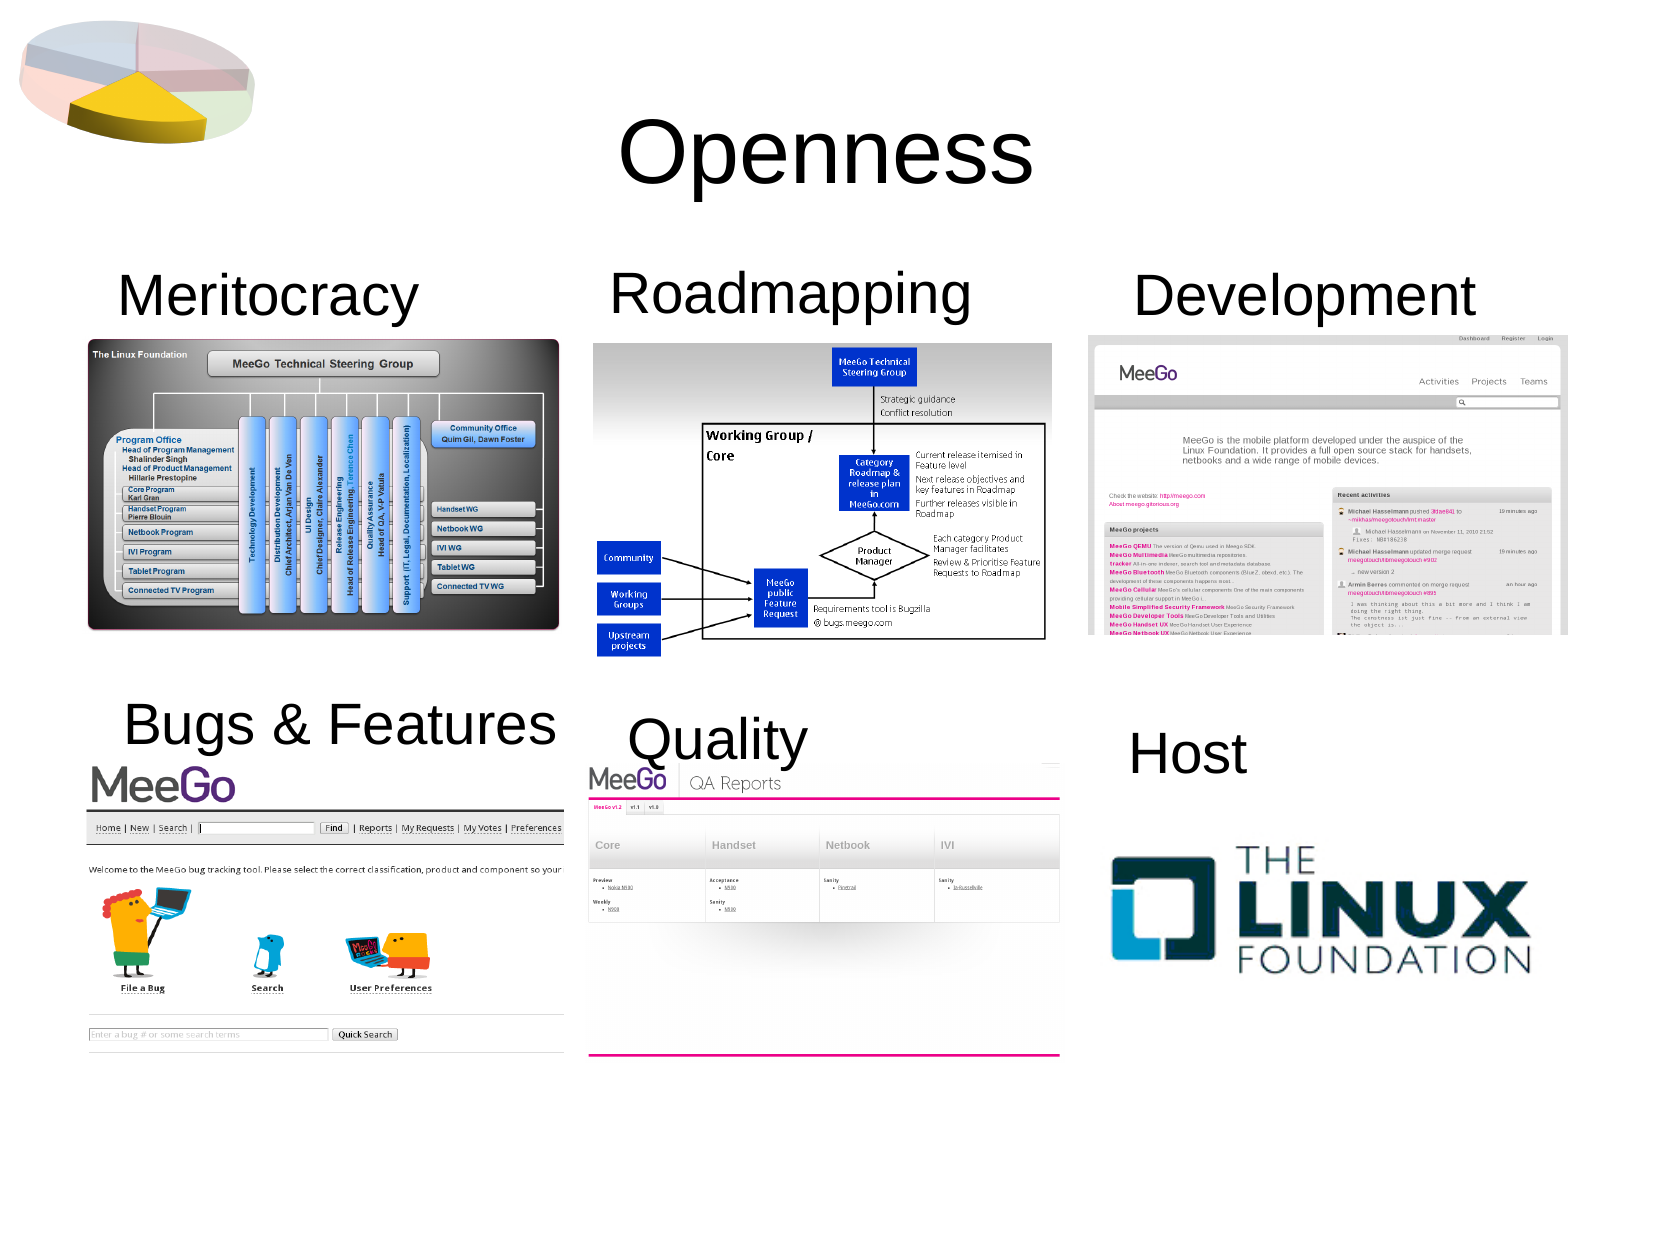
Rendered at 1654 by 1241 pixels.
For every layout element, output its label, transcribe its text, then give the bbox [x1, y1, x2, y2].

picture [1088, 335, 1568, 635]
title Openness [82, 49, 1571, 257]
picture [585, 763, 1065, 1063]
text_box Meritocracy [103, 255, 435, 336]
picture [84, 759, 564, 1059]
text_box Roadmapping [594, 254, 988, 334]
picture [593, 343, 1052, 661]
picture [82, 336, 562, 634]
text_box Quality [612, 699, 825, 780]
text_box Bugs & Features [108, 685, 573, 766]
text_box Development [1118, 255, 1492, 336]
text_box Host [1113, 713, 1263, 794]
chart [0, 6, 269, 155]
picture [1088, 820, 1568, 1006]
